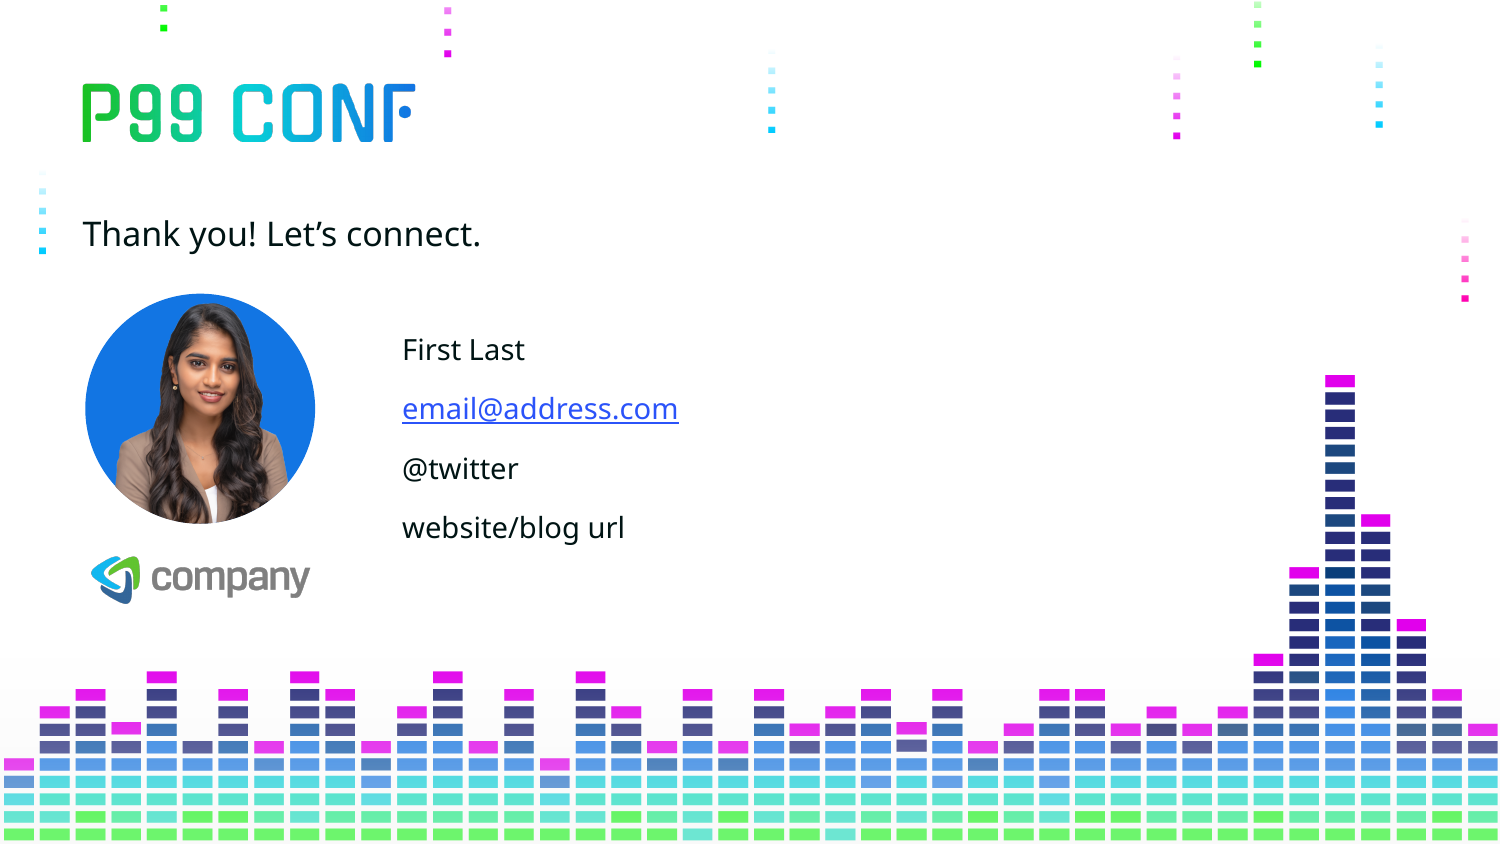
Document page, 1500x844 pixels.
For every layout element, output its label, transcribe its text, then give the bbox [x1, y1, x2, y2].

subtitle First Last email@address.com @twitter website/blog url [387, 293, 793, 565]
picture [0, 0, 1500, 844]
subtitle Thank you! Let’s connect. [67, 172, 638, 273]
text_box [85, 293, 316, 524]
